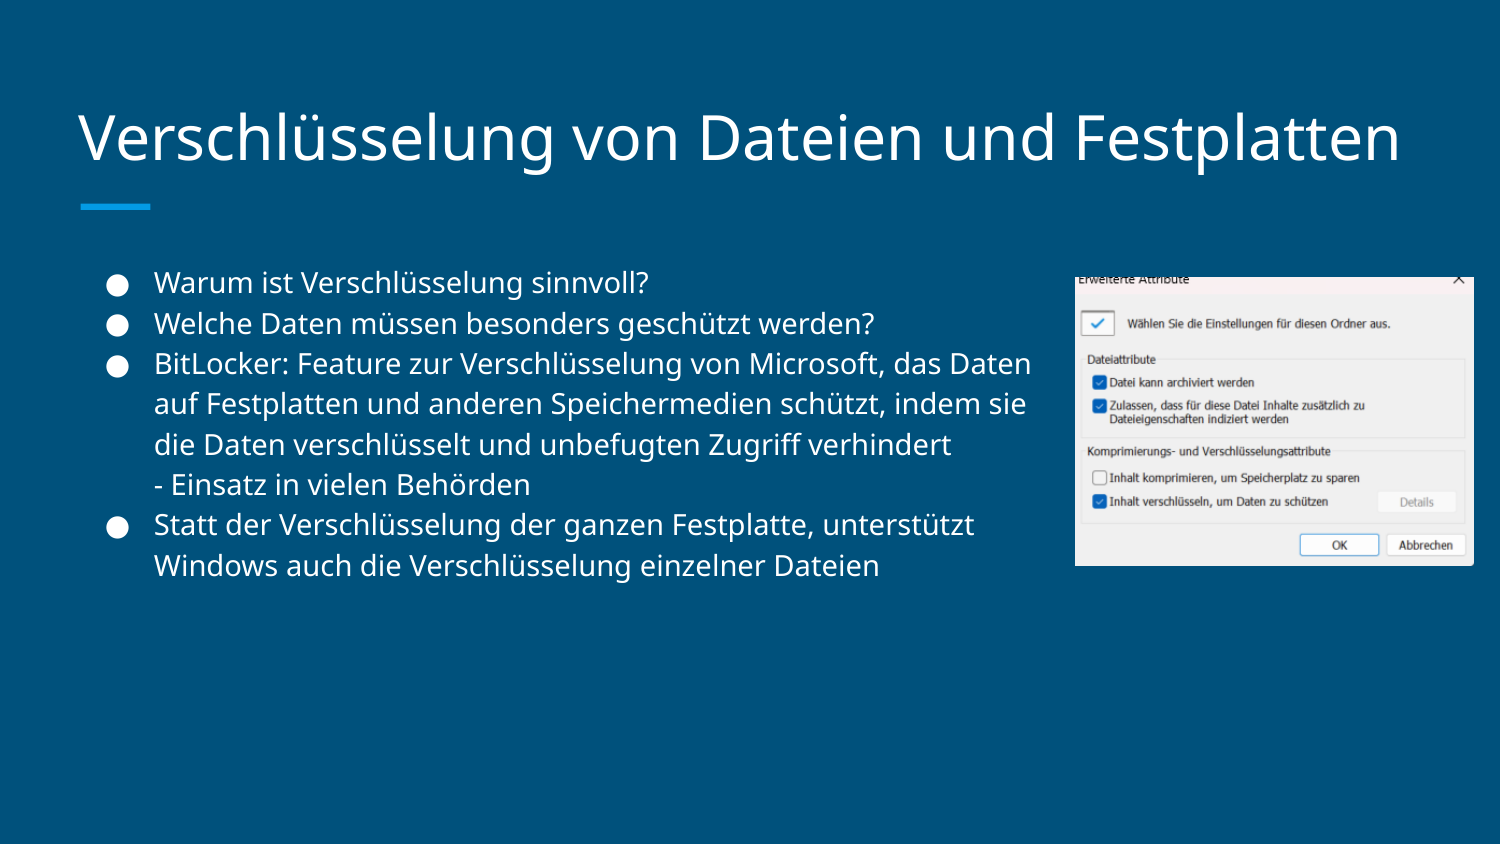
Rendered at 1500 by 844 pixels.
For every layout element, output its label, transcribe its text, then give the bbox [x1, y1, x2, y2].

list Warum ist Verschlüsselung sinnvoll? Welche Daten müssen besonders geschützt werden? BitLocker: Feature zur Verschlüsselung von Microsoft, das Daten auf Festplatten und anderen Speichermedien schützt, indem sie die Daten verschlüsselt und unbefugten Zugriff verhindert - Einsatz in vielen Behörden Statt der Verschlüsselung der ganzen Festplatte, unterstützt Windows auch die Verschlüsselung einzelner Dateien [63, 244, 1053, 750]
title Verschlüsselung von Dateien und Festplatten [63, 75, 1437, 188]
picture [1076, 278, 1473, 565]
